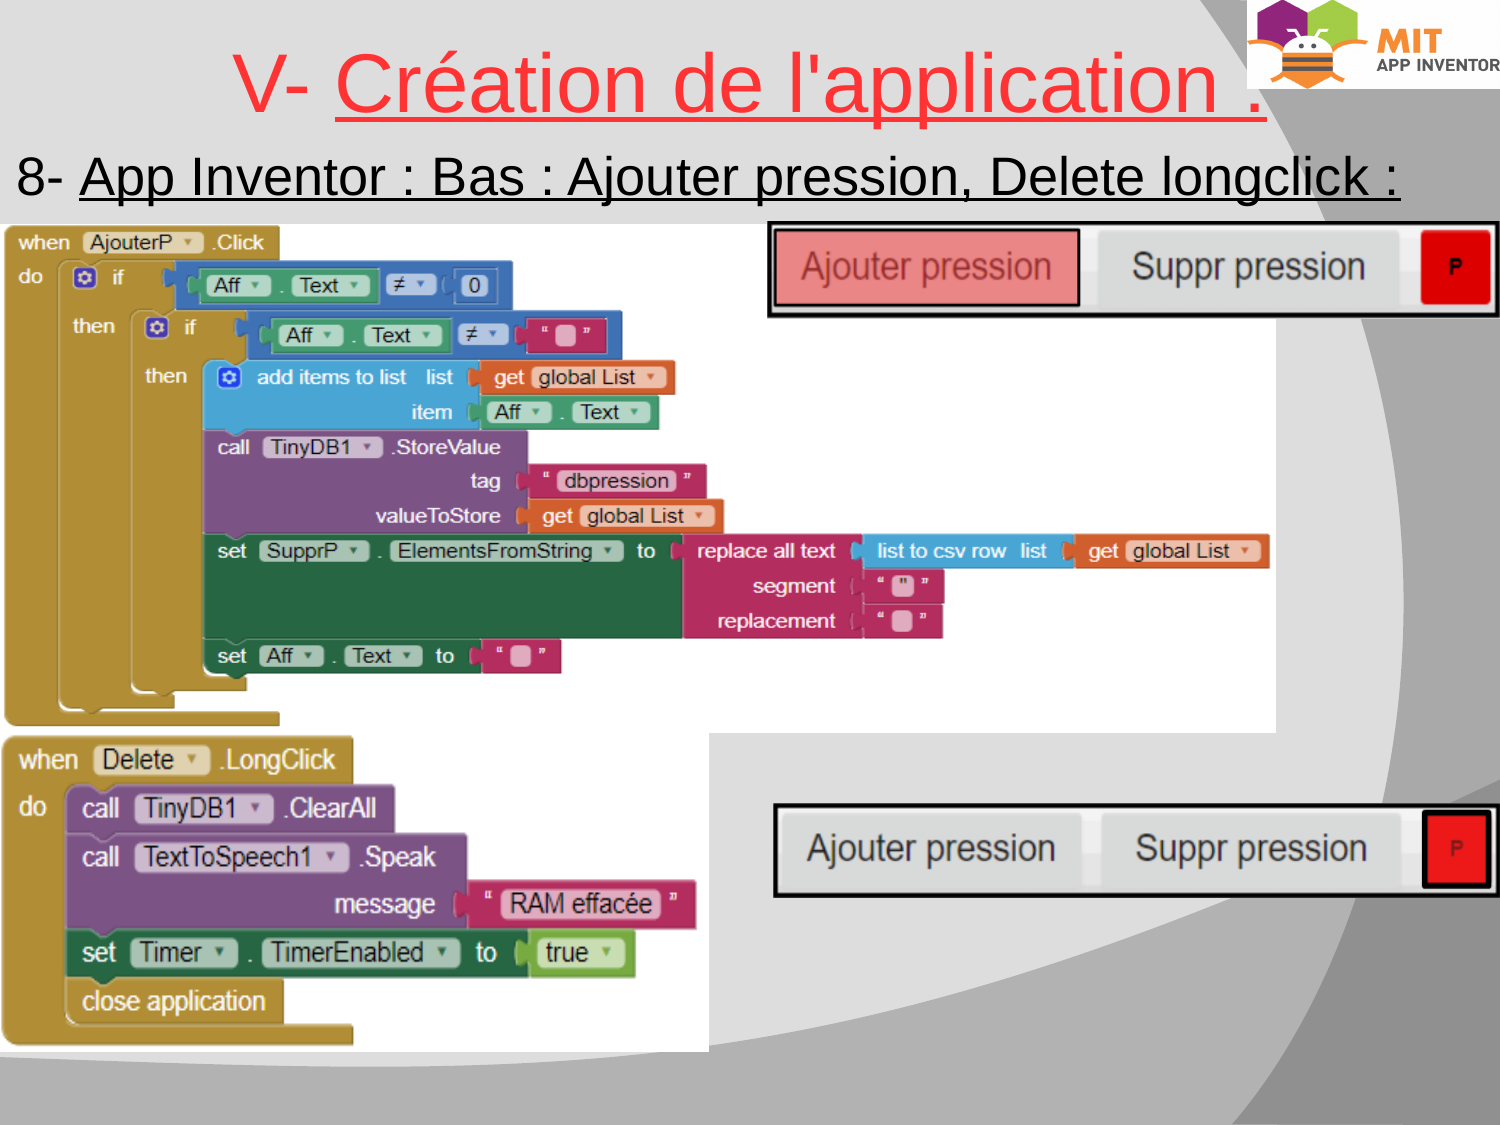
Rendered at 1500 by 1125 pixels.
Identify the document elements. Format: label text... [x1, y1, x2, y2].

picture [773, 803, 1500, 898]
text_box V- Création de l'application : [0, 0, 1500, 159]
picture [0, 221, 1500, 1052]
text_box 8- App Inventor : Bas : Ajouter pression, Delete longclick : [0, 94, 1418, 224]
picture [1247, 0, 1500, 89]
